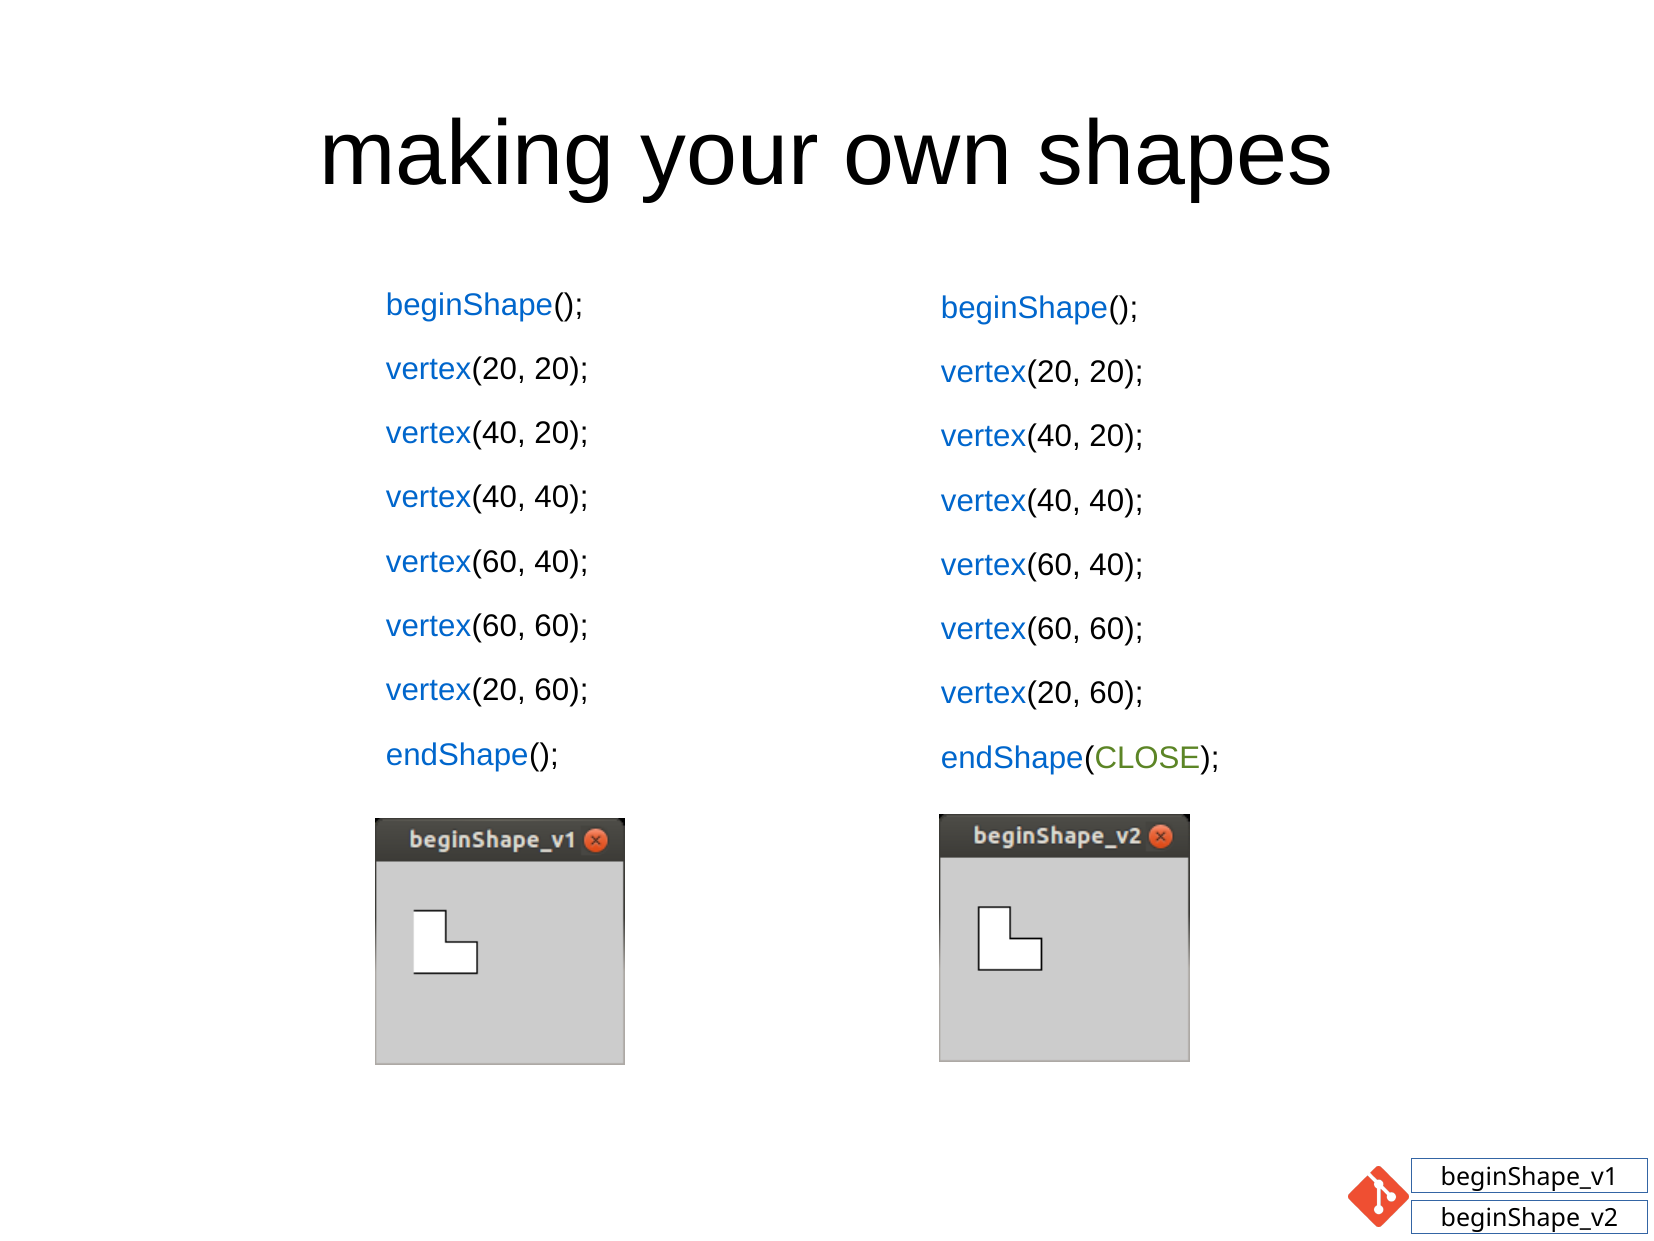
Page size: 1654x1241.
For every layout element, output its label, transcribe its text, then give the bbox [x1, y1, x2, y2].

picture [939, 814, 1190, 1062]
title making your own shapes [82, 57, 1571, 249]
picture [375, 818, 625, 1066]
list beginShape(); vertex(20, 20); vertex(40, 20); vertex(40, 40); vertex(60, 40); vertex(60, 60); vertex(20, 60); endShape(CLOSE); [870, 290, 1261, 796]
text_box beginShape_v1 [1411, 1158, 1648, 1193]
list beginShape(); vertex(20, 20); vertex(40, 20); vertex(40, 40); vertex(60, 40); vertex(60, 60); vertex(20, 60); endShape(); [315, 287, 706, 792]
picture [1348, 1166, 1409, 1227]
text_box beginShape_v2 [1411, 1200, 1648, 1234]
